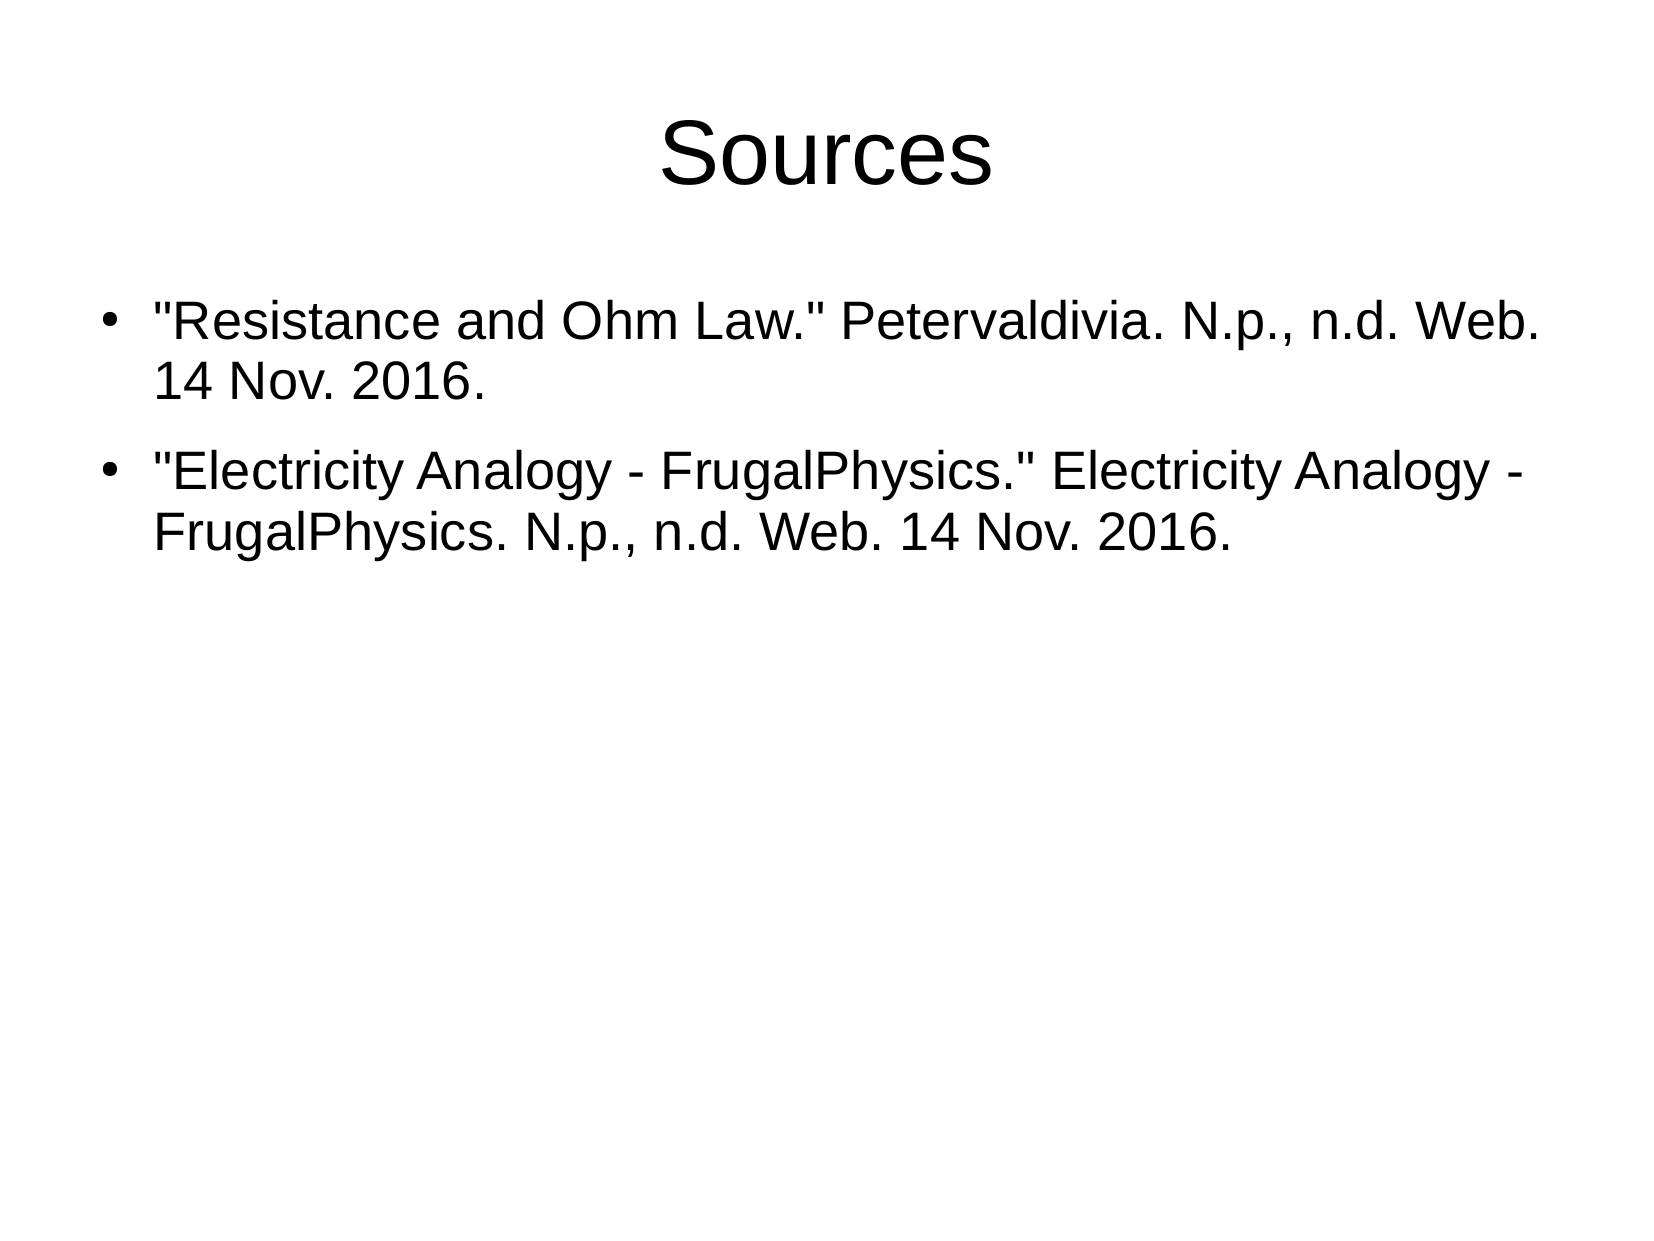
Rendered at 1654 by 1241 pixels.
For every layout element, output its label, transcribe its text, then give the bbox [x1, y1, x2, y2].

list "Resistance and Ohm Law." Petervaldivia. N.p., n.d. Web. 14 Nov. 2016. "Electricity Analogy - FrugalPhysics." Electricity Analogy - FrugalPhysics. N.p., n.d. Web. 14 Nov. 2016. [82, 290, 1571, 1010]
title Sources [82, 49, 1571, 257]
